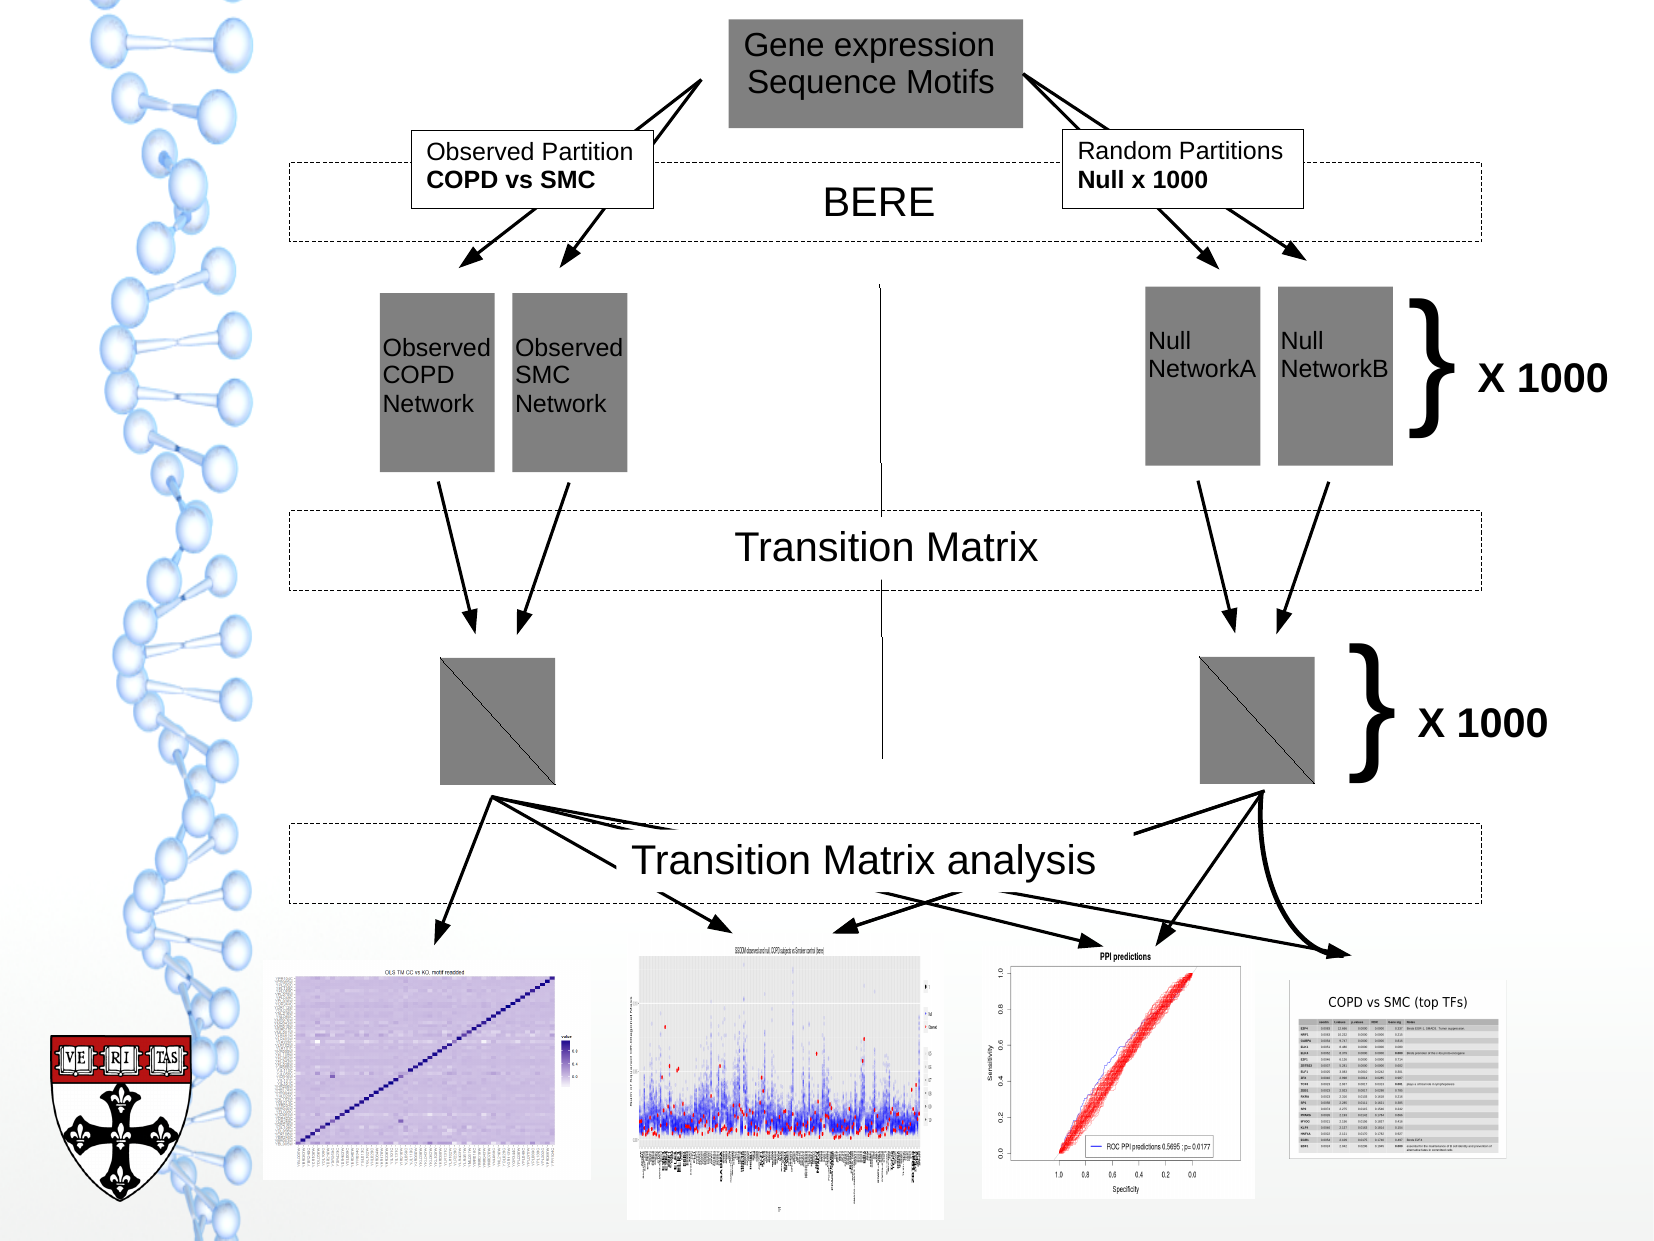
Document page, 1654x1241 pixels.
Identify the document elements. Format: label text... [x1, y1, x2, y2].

text_box Observed SMC Network [500, 325, 658, 436]
text_box [512, 293, 628, 325]
text_box [647, 823, 1159, 831]
text_box [1278, 430, 1393, 466]
text_box [933, 893, 1057, 904]
text_box [512, 436, 628, 473]
text_box } [1332, 608, 1428, 839]
text_box [379, 293, 495, 325]
text_box [611, 823, 650, 829]
text_box [1278, 286, 1393, 319]
text_box Transition Matrix analysis [616, 829, 1134, 893]
text_box [667, 893, 916, 904]
text_box X 1000 [1402, 692, 1564, 756]
text_box [543, 823, 616, 864]
text_box Random Partitions Null x 1000 [1062, 129, 1304, 209]
text_box [1233, 162, 1482, 242]
text_box [1027, 823, 1238, 904]
text_box [289, 162, 530, 242]
text_box Observed Partition COPD vs SMC [411, 130, 654, 209]
text_box [379, 436, 495, 473]
text_box [440, 657, 556, 785]
text_box Gene expression Sequence Motifs [728, 19, 1024, 129]
text_box [1188, 823, 1482, 904]
text_box [453, 823, 675, 904]
text_box [1145, 430, 1261, 466]
text_box } [1393, 263, 1488, 494]
text_box [582, 162, 1188, 242]
text_box [897, 893, 946, 900]
text_box X 1000 [1462, 347, 1624, 411]
text_box [1145, 286, 1261, 319]
text_box Transition Matrix [719, 517, 1068, 580]
picture [0, 0, 1654, 1241]
text_box [1162, 209, 1273, 242]
text_box Observed COPD Network [367, 325, 500, 436]
text_box Null NetworkB [1265, 319, 1393, 430]
text_box Null NetworkA [1133, 319, 1265, 430]
text_box [289, 823, 479, 904]
text_box BERE [807, 172, 962, 235]
text_box [1199, 656, 1315, 784]
text_box [497, 209, 601, 242]
